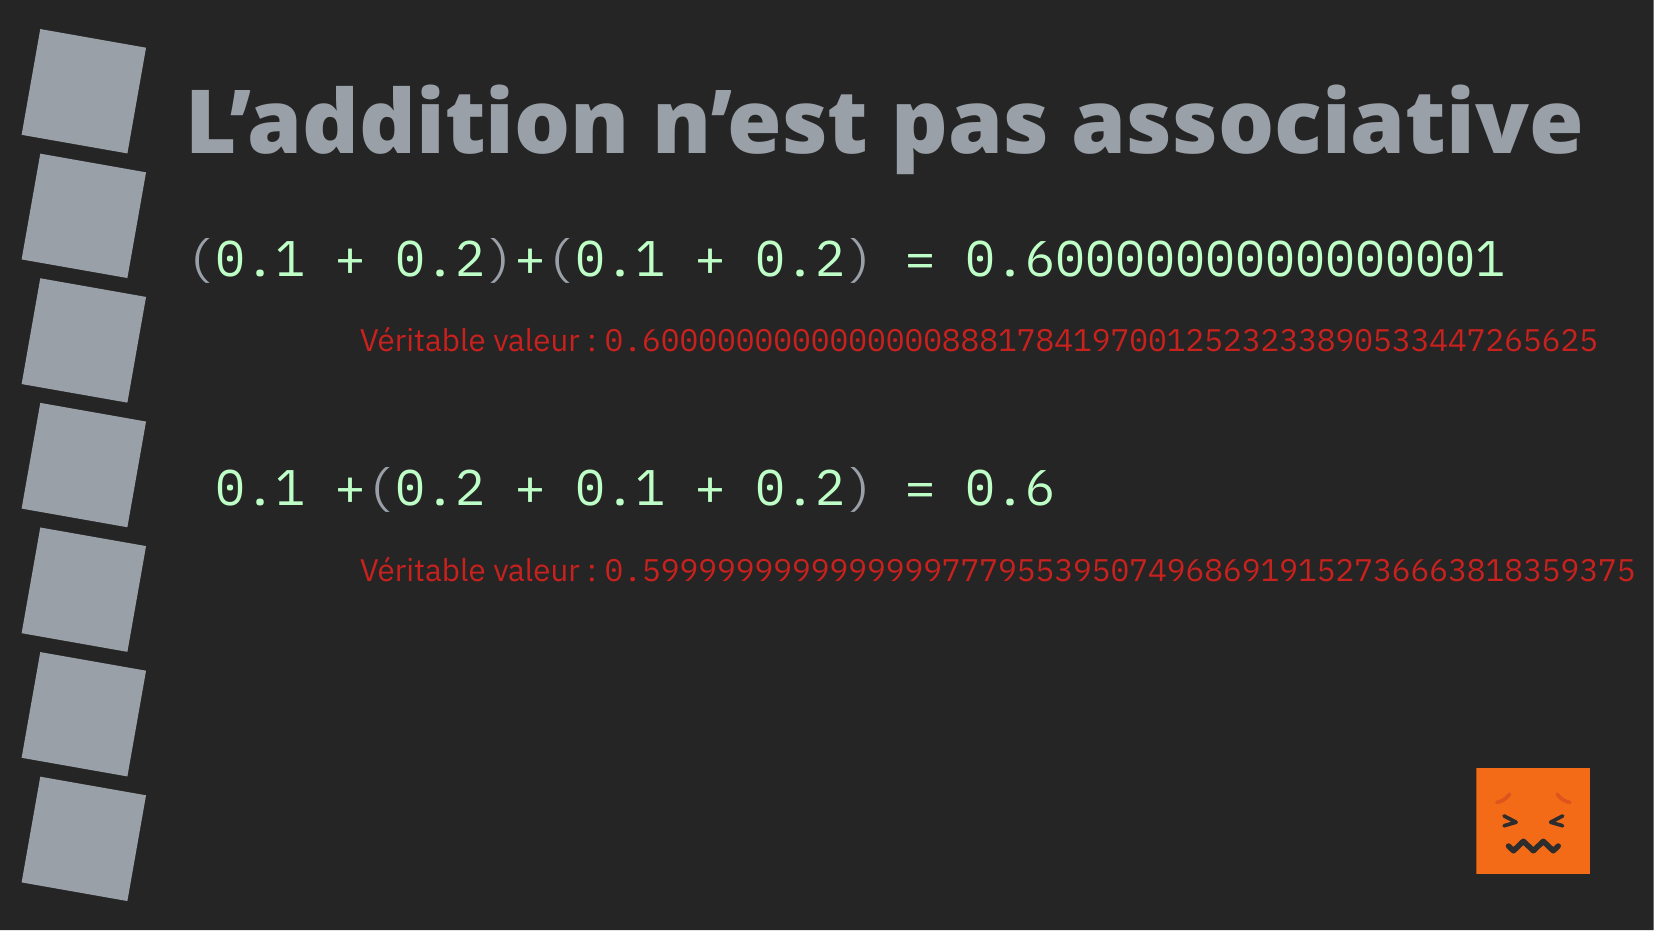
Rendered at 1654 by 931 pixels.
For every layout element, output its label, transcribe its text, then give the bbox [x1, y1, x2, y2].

picture [1476, 767, 1591, 874]
title L’addition n’est pas associative [184, 59, 1654, 154]
list (0.1 + 0.2)+(0.1 + 0.2) = 0.6000000000000001 Véritable valeur : 0.600000000000000088817841970012523233890533447265625 0.1 +(0.2 + 0.1 + 0.2) = 0.6 Véritable valeur : 0.59999999999999997779553950749686919152736663818359375 [184, 225, 1636, 901]
